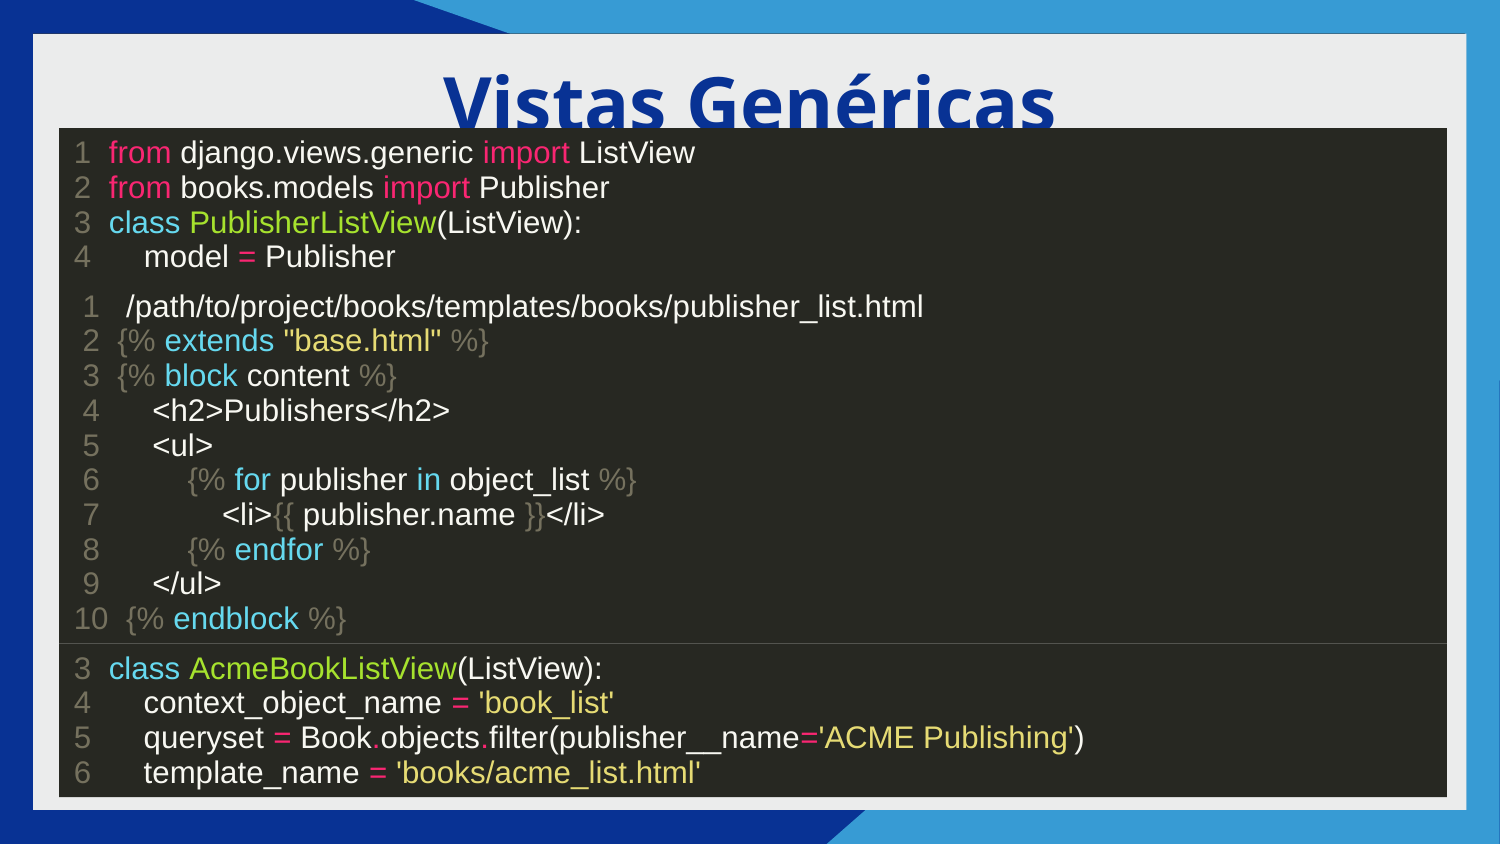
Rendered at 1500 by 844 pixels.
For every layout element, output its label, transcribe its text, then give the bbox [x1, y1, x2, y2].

title Vistas Genéricas [34, 36, 1466, 178]
text_box 3 class AcmeBookListView(ListView): 4 context_object_name = 'book_list' 5 queryset = Book.objects.filter(publisher__name='ACME Publishing') 6 template_name = 'books/acme_list.html' [59, 643, 1447, 798]
text_box 1 from django.views.generic import ListView 2 from books.models import Publisher 3 class PublisherListView(ListView): 4 model = Publisher [59, 128, 1447, 281]
text_box 1 /path/to/project/books/templates/books/publisher_list.html 2 {% extends "base.html" %} 3 {% block content %} 4 <h2>Publishers</h2> 5 <ul> 6 {% for publisher in object_list %} 7 <li>{{ publisher.name }}</li> 8 {% endfor %} 9 </ul> 10 {% endblock %} [59, 281, 1447, 643]
